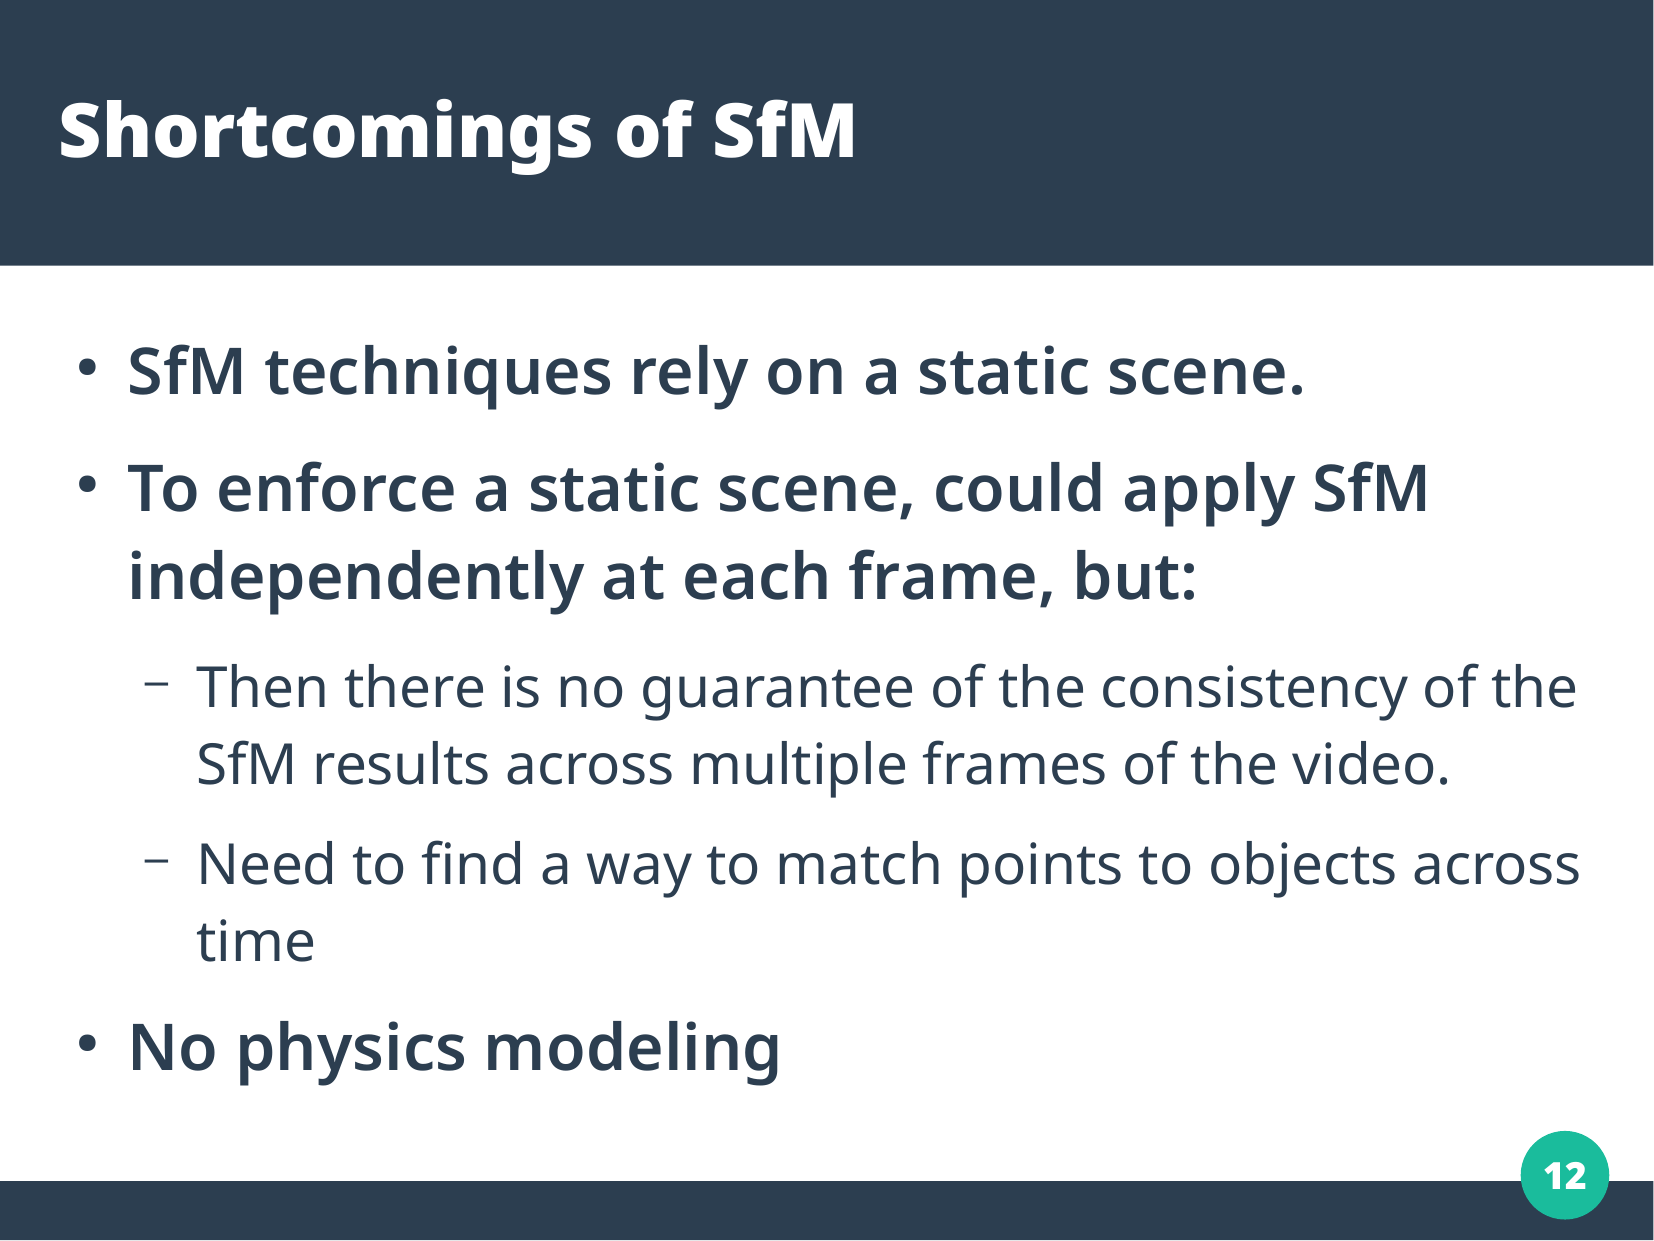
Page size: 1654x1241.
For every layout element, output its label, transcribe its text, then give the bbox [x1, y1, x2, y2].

list SfM techniques rely on a static scene. To enforce a static scene, could apply SfM independently at each frame, but: Then there is no guarantee of the consistency of the SfM results across multiple frames of the video. Need to find a way to match points to objects across time No physics modeling [59, 324, 1595, 1152]
title Shortcomings of SfM [59, 49, 1595, 207]
